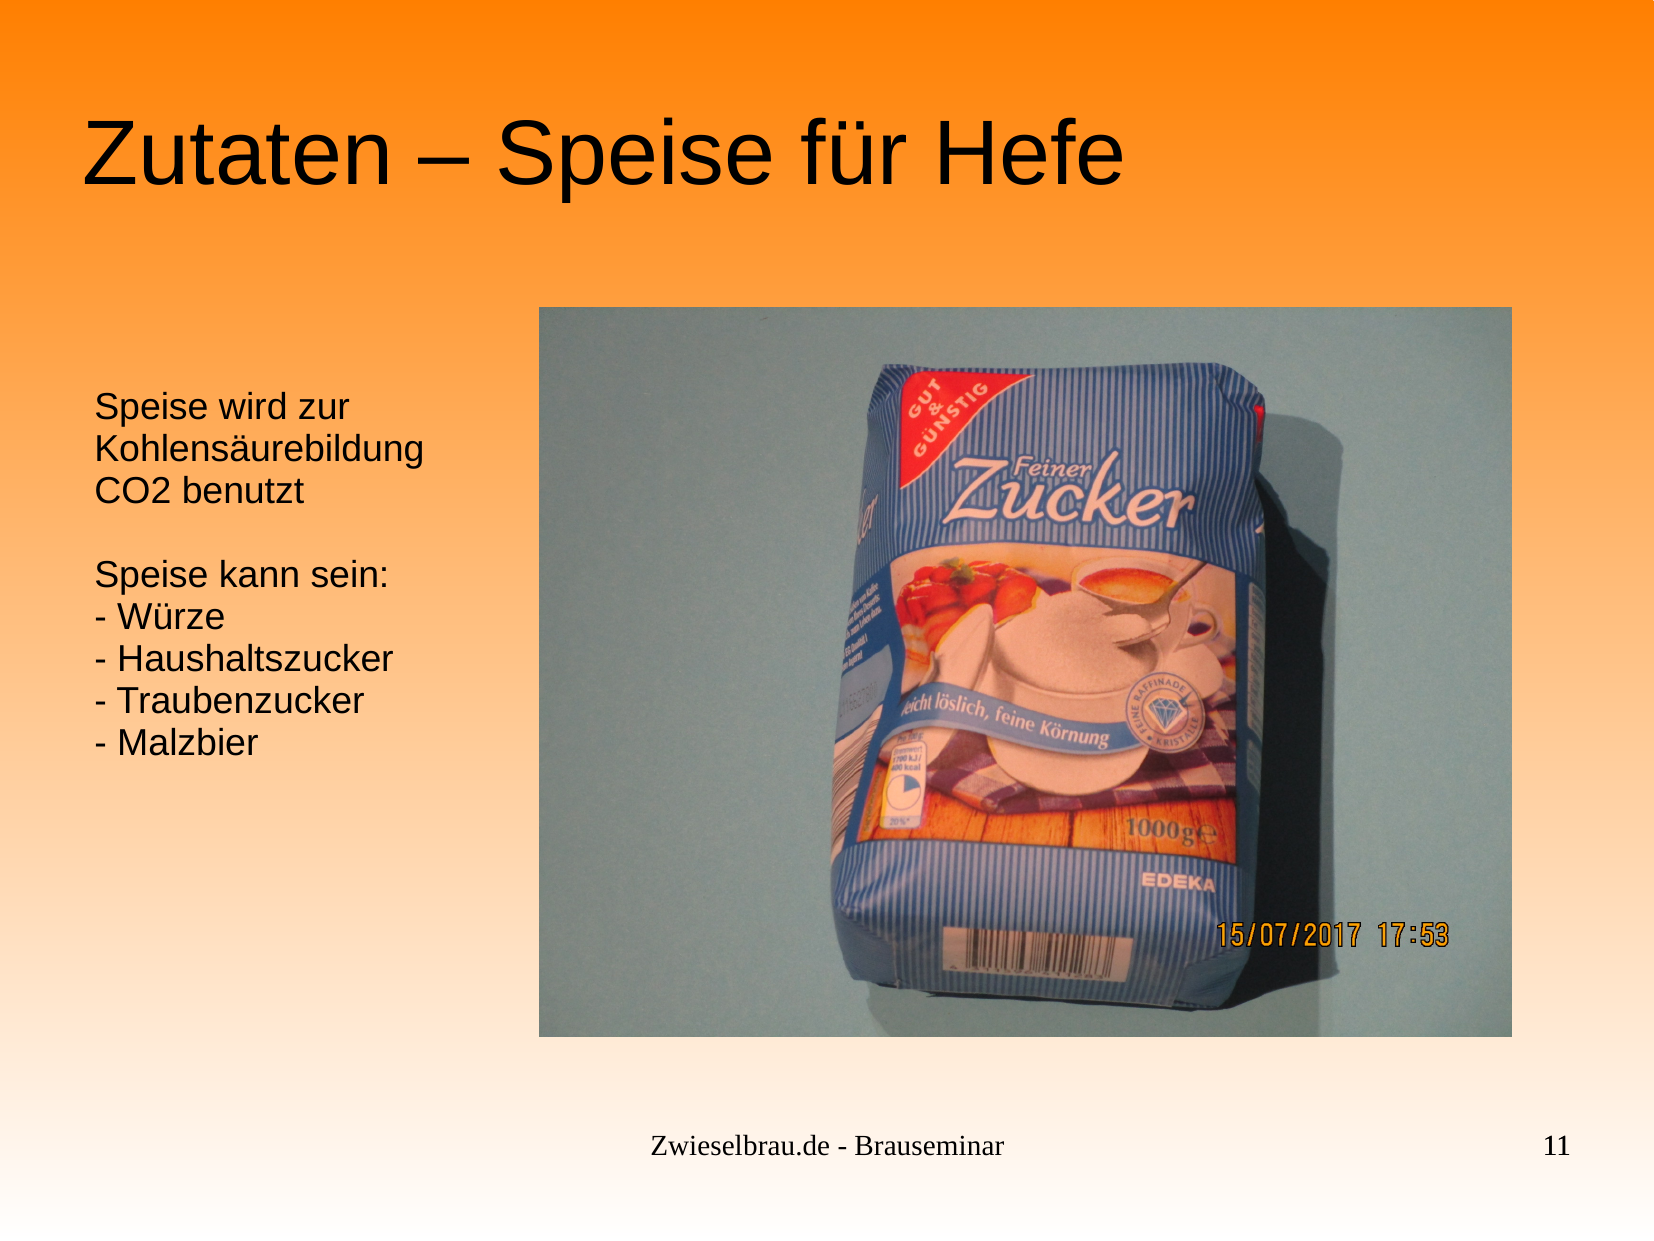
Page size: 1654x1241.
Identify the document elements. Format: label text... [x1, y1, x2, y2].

title Zutaten – Speise für Hefe [82, 49, 1571, 257]
text_box <Foliennummer> [1185, 1129, 1571, 1216]
picture [539, 307, 1512, 1037]
text_box [212, 256, 1489, 1063]
text_box Speise wird zur Kohlensäurebildung CO2 benutzt Speise kann sein: - Würze - Haushaltszucker - Traubenzucker - Malzbier [79, 377, 497, 772]
